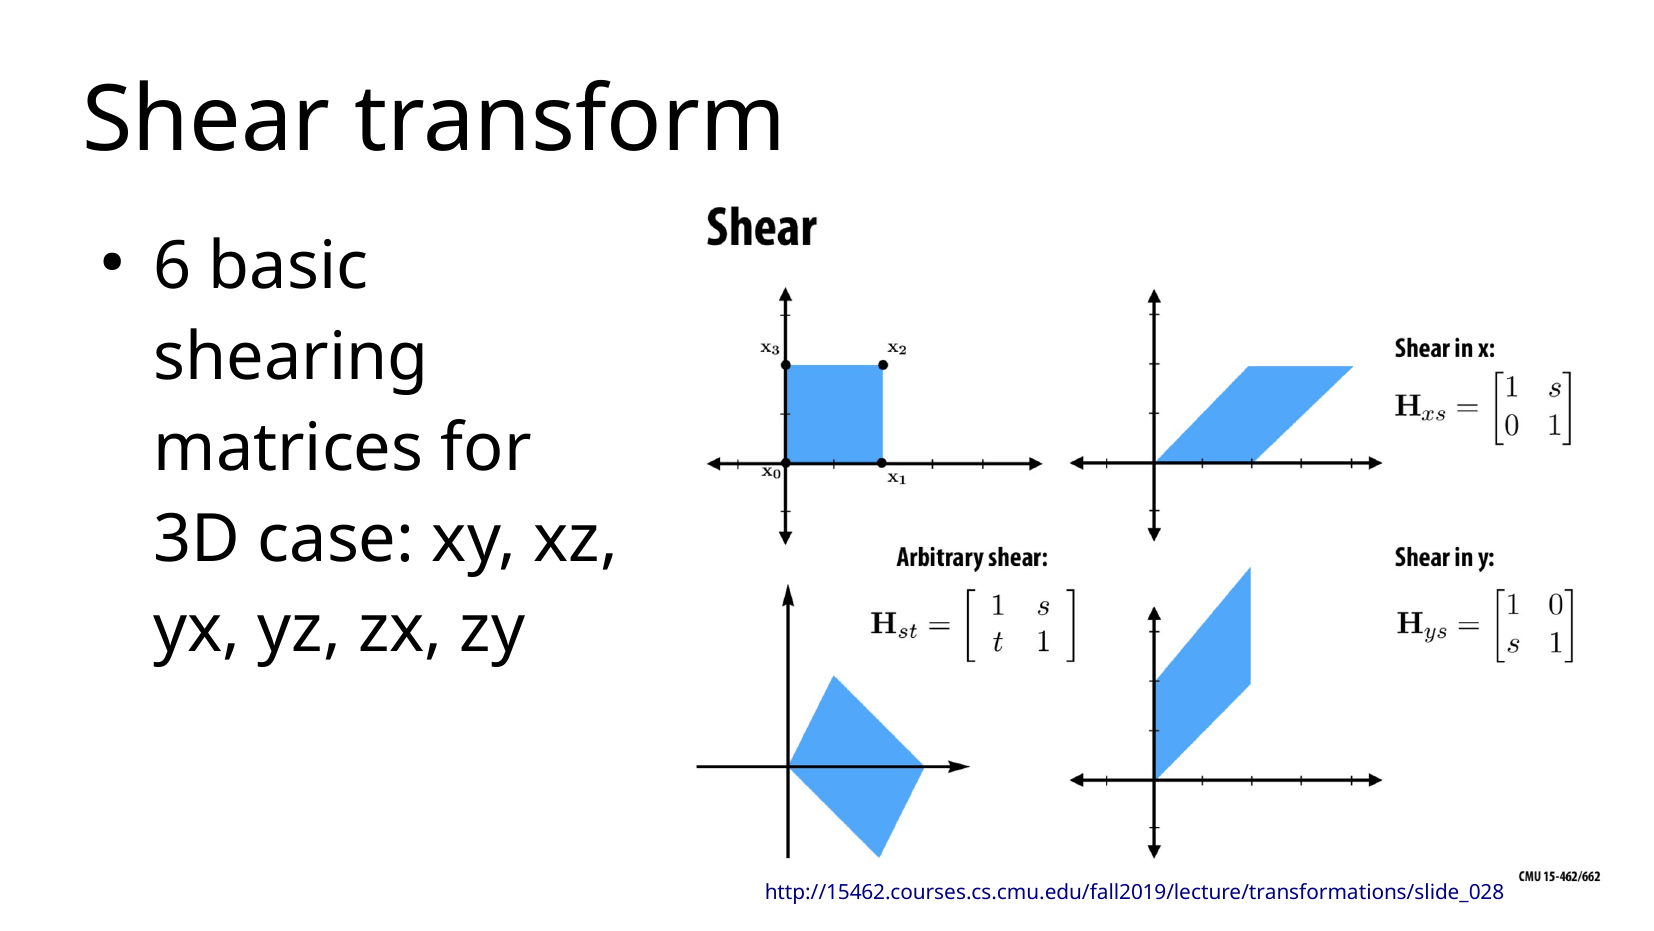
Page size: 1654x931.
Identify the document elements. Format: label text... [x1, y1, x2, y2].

text_box http://15462.courses.cs.cmu.edu/fall2019/lecture/transformations/slide_028 [750, 870, 1531, 911]
title Shear transform [82, 37, 1571, 193]
list 6 basic shearing matrices for 3D case: xy, xz, yx, yz, zx, zy [82, 217, 631, 758]
picture [660, 180, 1608, 892]
